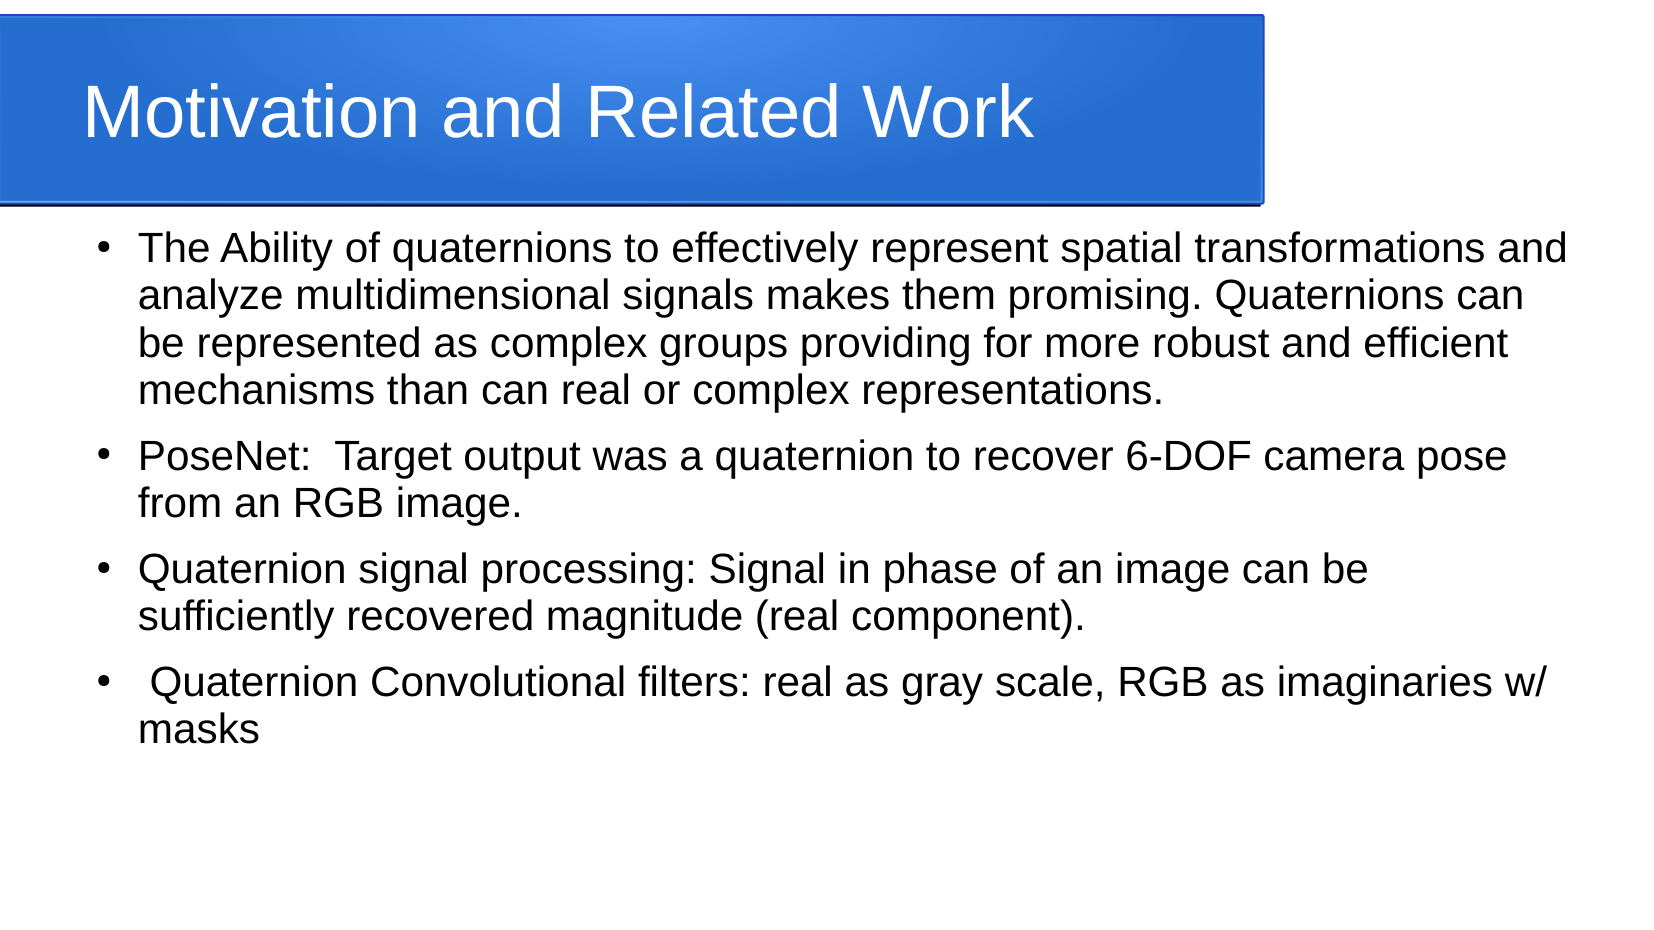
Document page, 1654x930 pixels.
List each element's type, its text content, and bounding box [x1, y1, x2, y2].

title Motivation and Related Work [82, 35, 1234, 189]
list The Ability of quaternions to effectively represent spatial transformations and analyze multidimensional signals makes them promising. Quaternions can be represented as complex groups providing for more robust and efficient mechanisms than can real or complex representations. PoseNet: Target output was a quaternion to recover 6-DOF camera pose from an RGB image. Quaternion signal processing: Signal in phase of an image can be sufficiently recovered magnitude (real component). Quaternion Convolutional filters: real as gray scale, RGB as imaginaries w/ masks [82, 224, 1571, 764]
